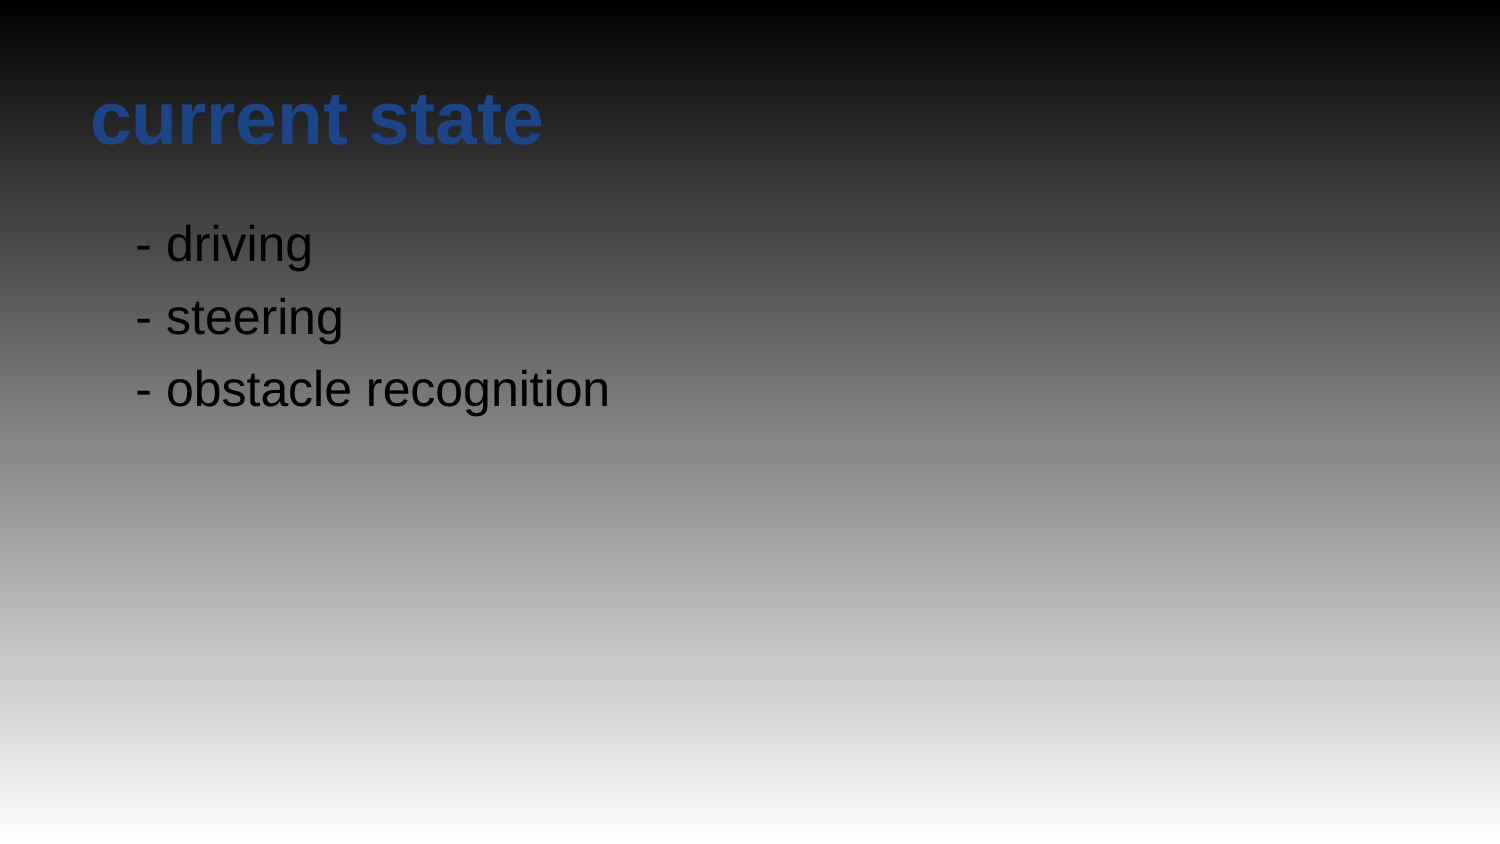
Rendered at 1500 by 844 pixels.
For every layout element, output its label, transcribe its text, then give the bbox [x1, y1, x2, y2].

list - driving - steering - obstacle recognition [75, 196, 1425, 808]
title current state [75, 33, 1425, 175]
